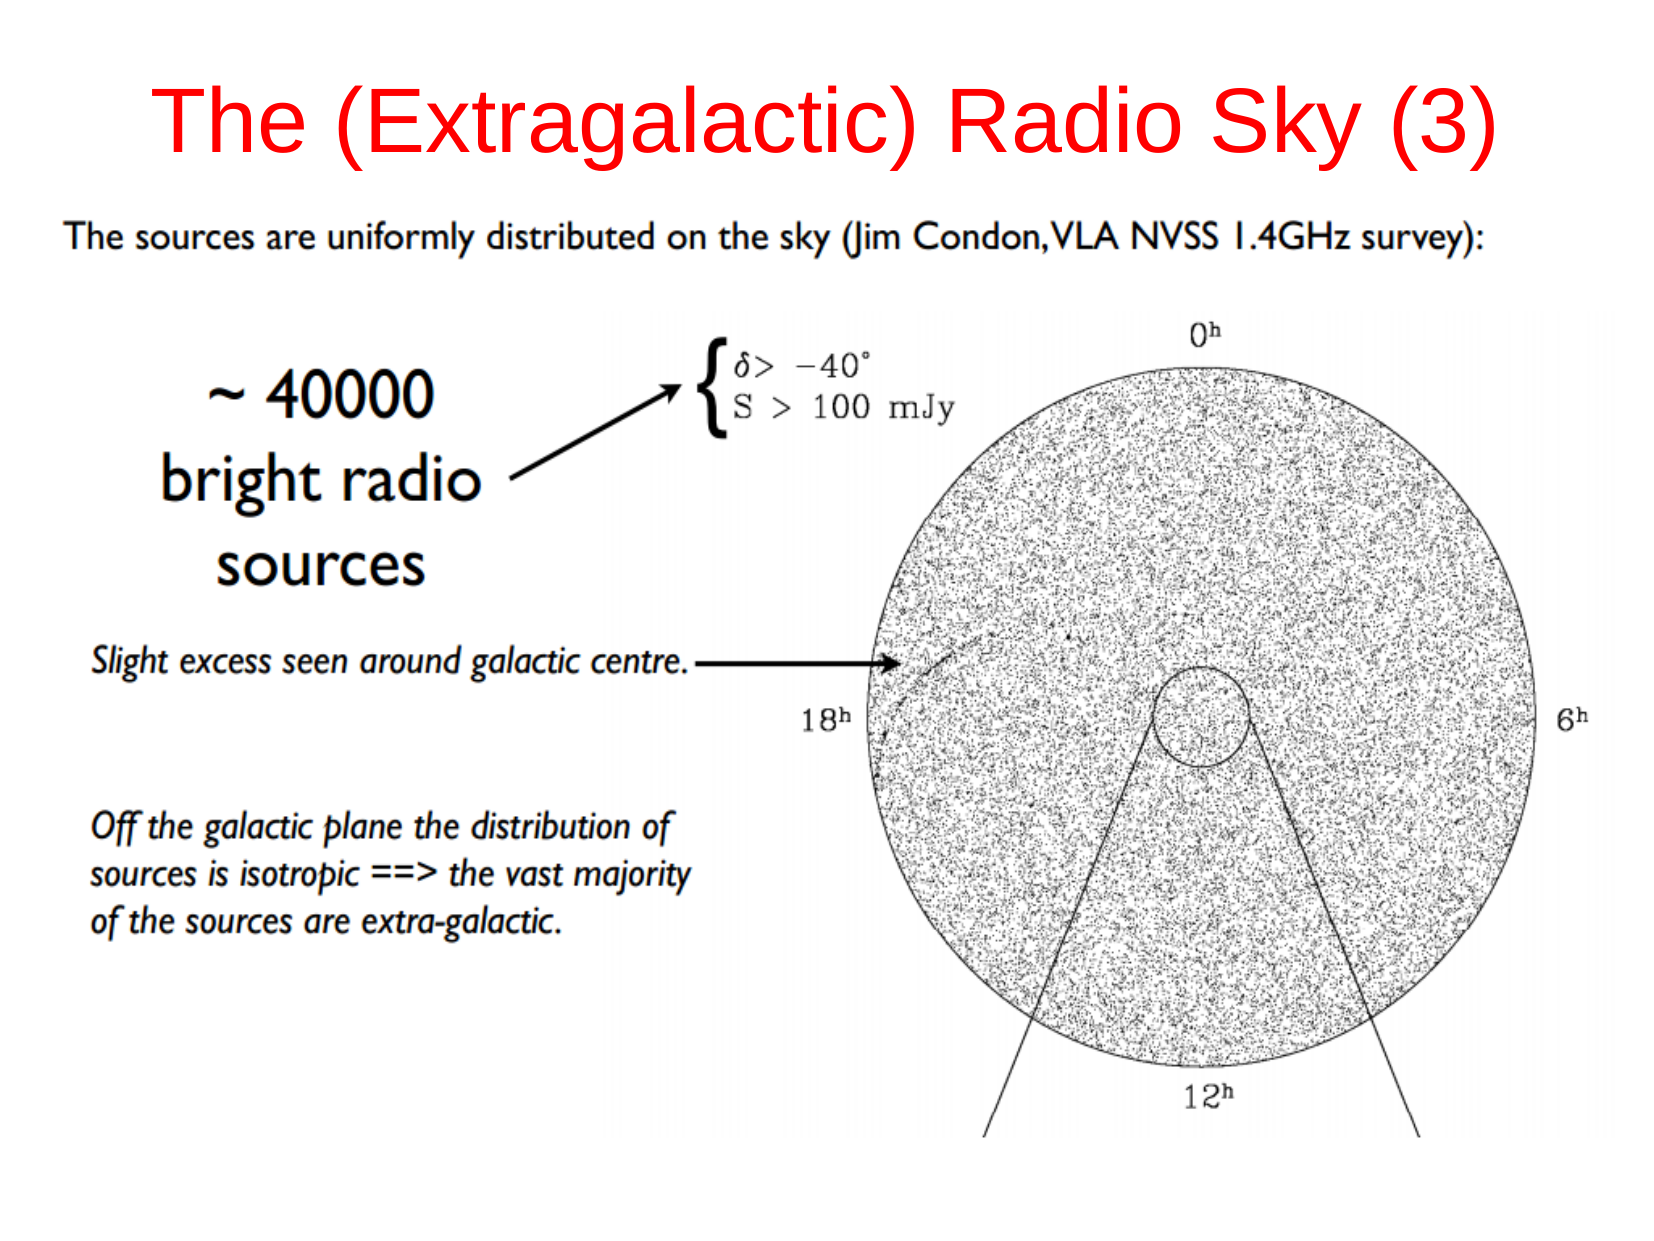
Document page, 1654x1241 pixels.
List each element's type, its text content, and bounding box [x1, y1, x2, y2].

title The (Extragalactic) Radio Sky (3) [82, 17, 1571, 197]
picture [47, 197, 1619, 1158]
